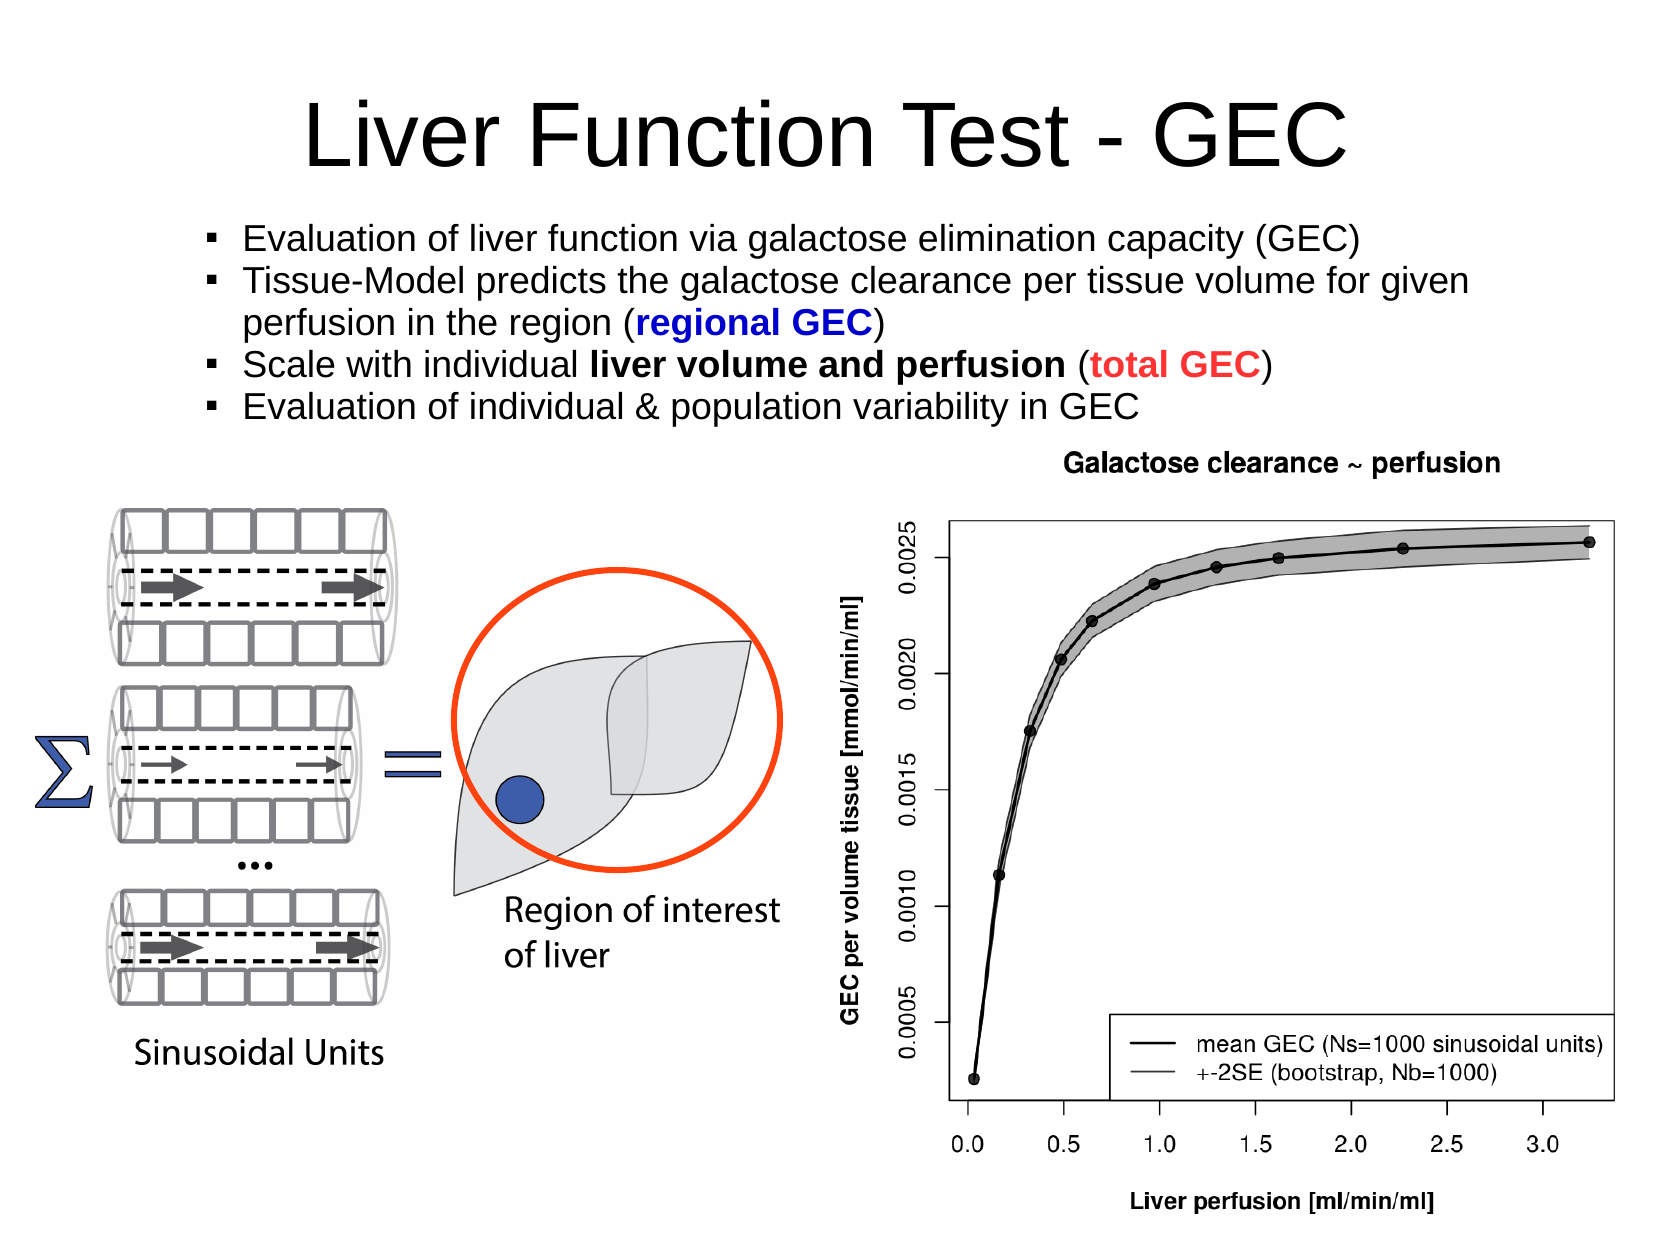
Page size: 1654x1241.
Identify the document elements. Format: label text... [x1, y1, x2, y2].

picture [840, 451, 1615, 1214]
picture [457, 574, 776, 867]
text_box Evaluation of liver function via galactose elimination capacity (GEC) Tissue-Model predicts the galactose clearance per tissue volume for given perfusion in the region (regional GEC) Scale with individual liver volume and perfusion (total GEC) Evaluation of individual & population variability in GEC [192, 210, 1513, 478]
picture [32, 508, 781, 1074]
title Liver Function Test - GEC [82, 31, 1571, 239]
